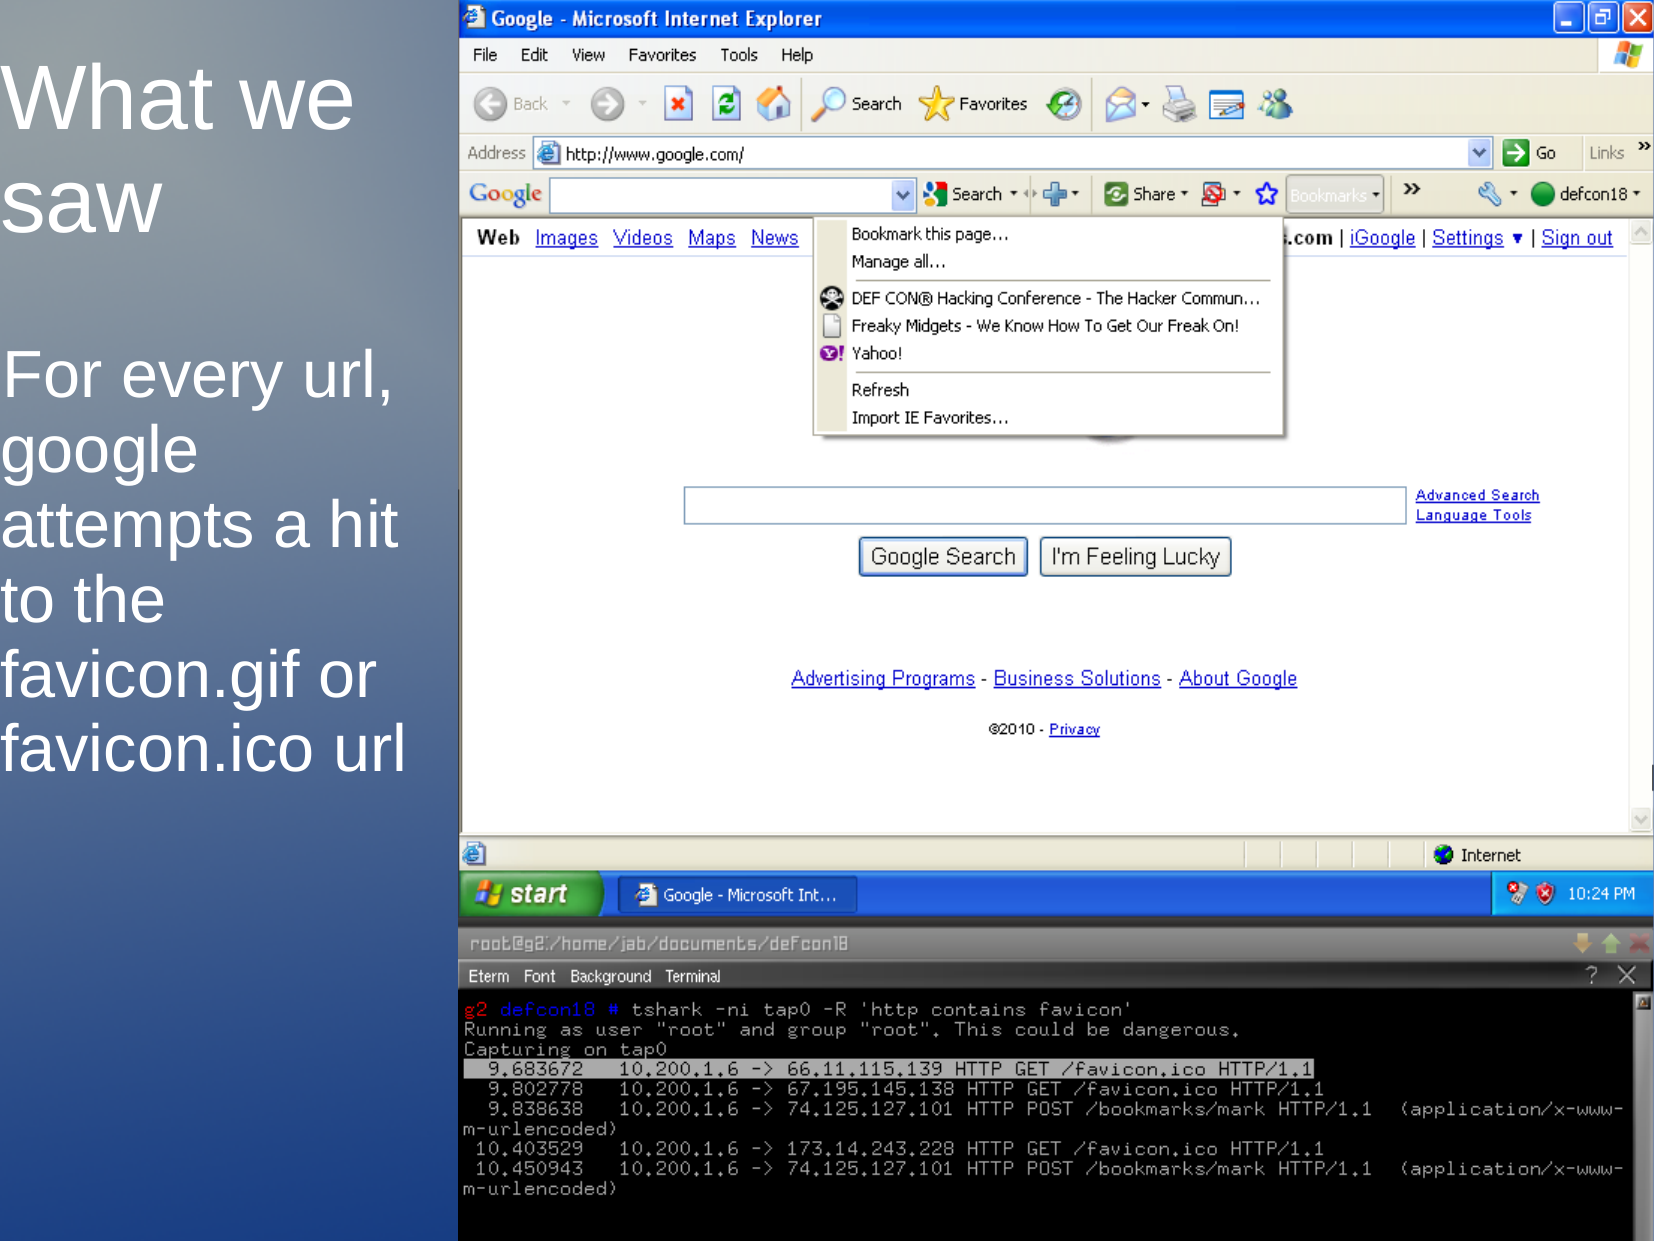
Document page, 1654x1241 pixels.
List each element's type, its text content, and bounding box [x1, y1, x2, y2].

title What we saw [0, 0, 376, 301]
picture [0, 0, 1654, 1241]
list For every url, google attempts a hit to the favicon.gif or favicon.ico url [0, 337, 413, 1142]
